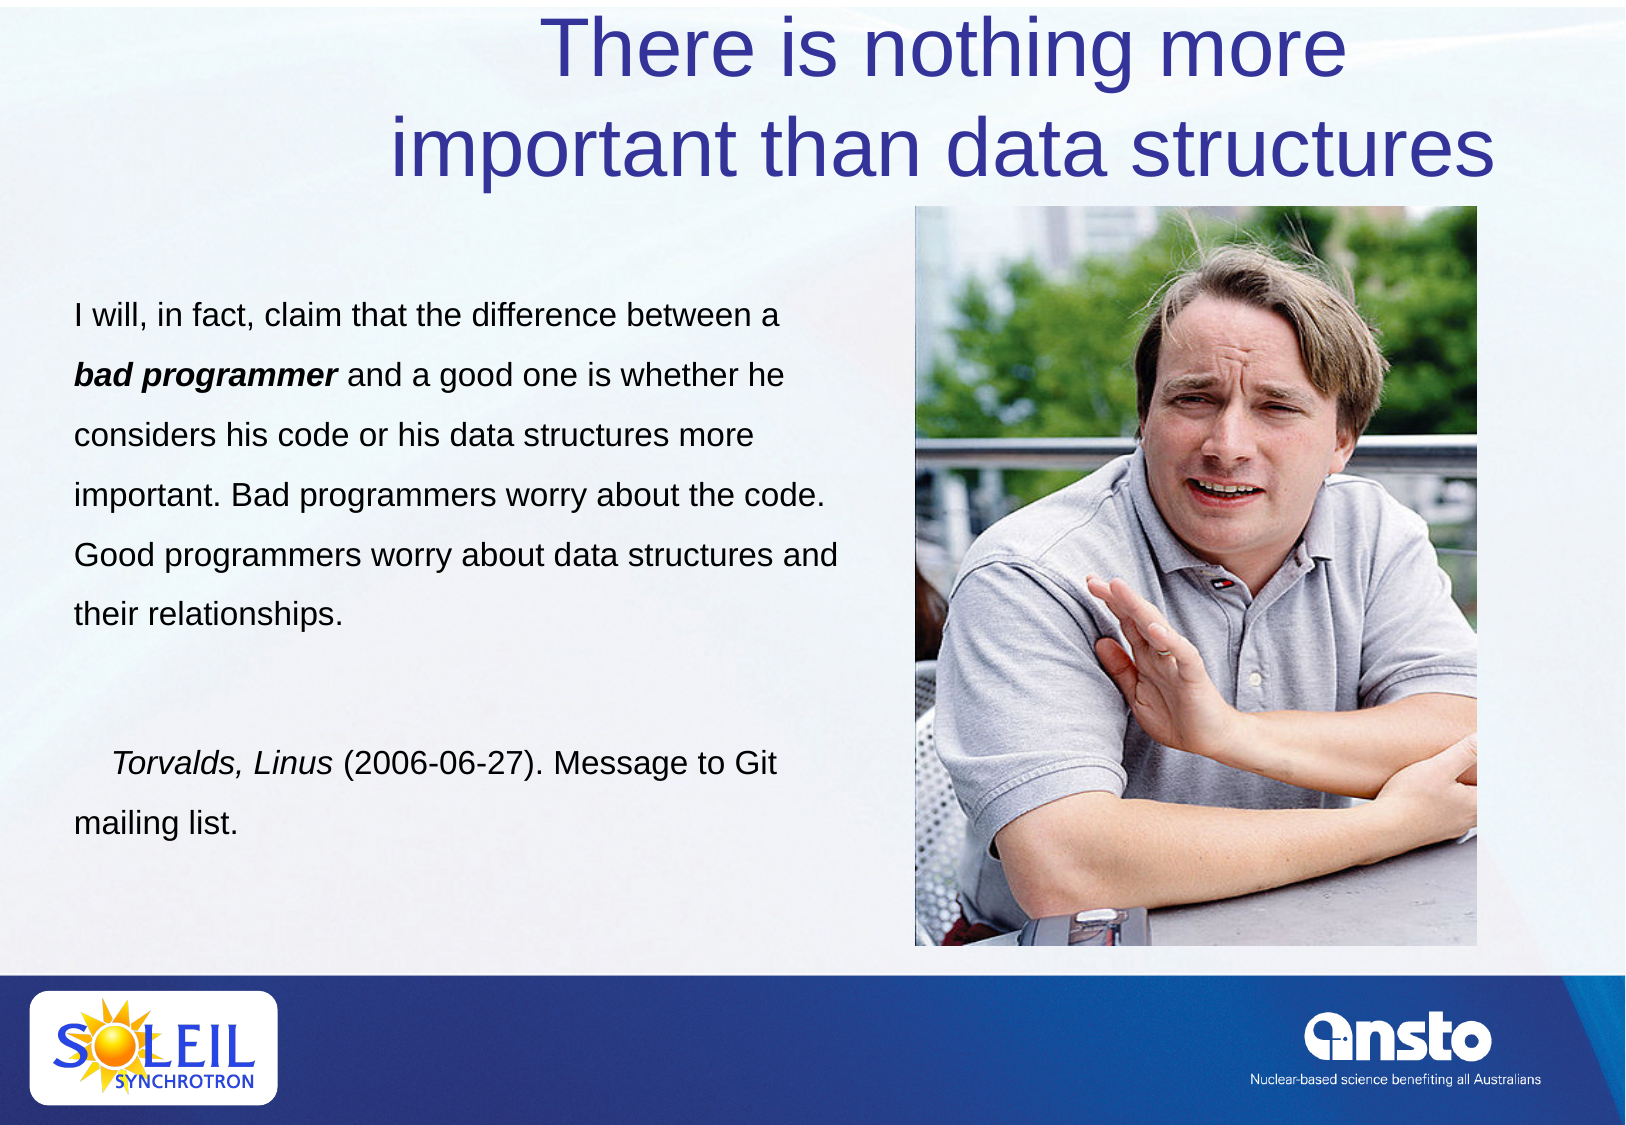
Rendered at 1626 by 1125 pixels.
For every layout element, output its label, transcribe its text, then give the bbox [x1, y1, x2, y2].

title There is nothing more important than data structures [340, 0, 1549, 202]
list I will, in fact, claim that the difference between a bad programmer and a good one is whether he considers his code or his data structures more important. Bad programmers worry about the code. Good programmers worry about data structures and their relationships. Torvalds, Linus (2006-06-27). Message to Git mailing list. [59, 265, 857, 975]
picture [0, 7, 1626, 1125]
